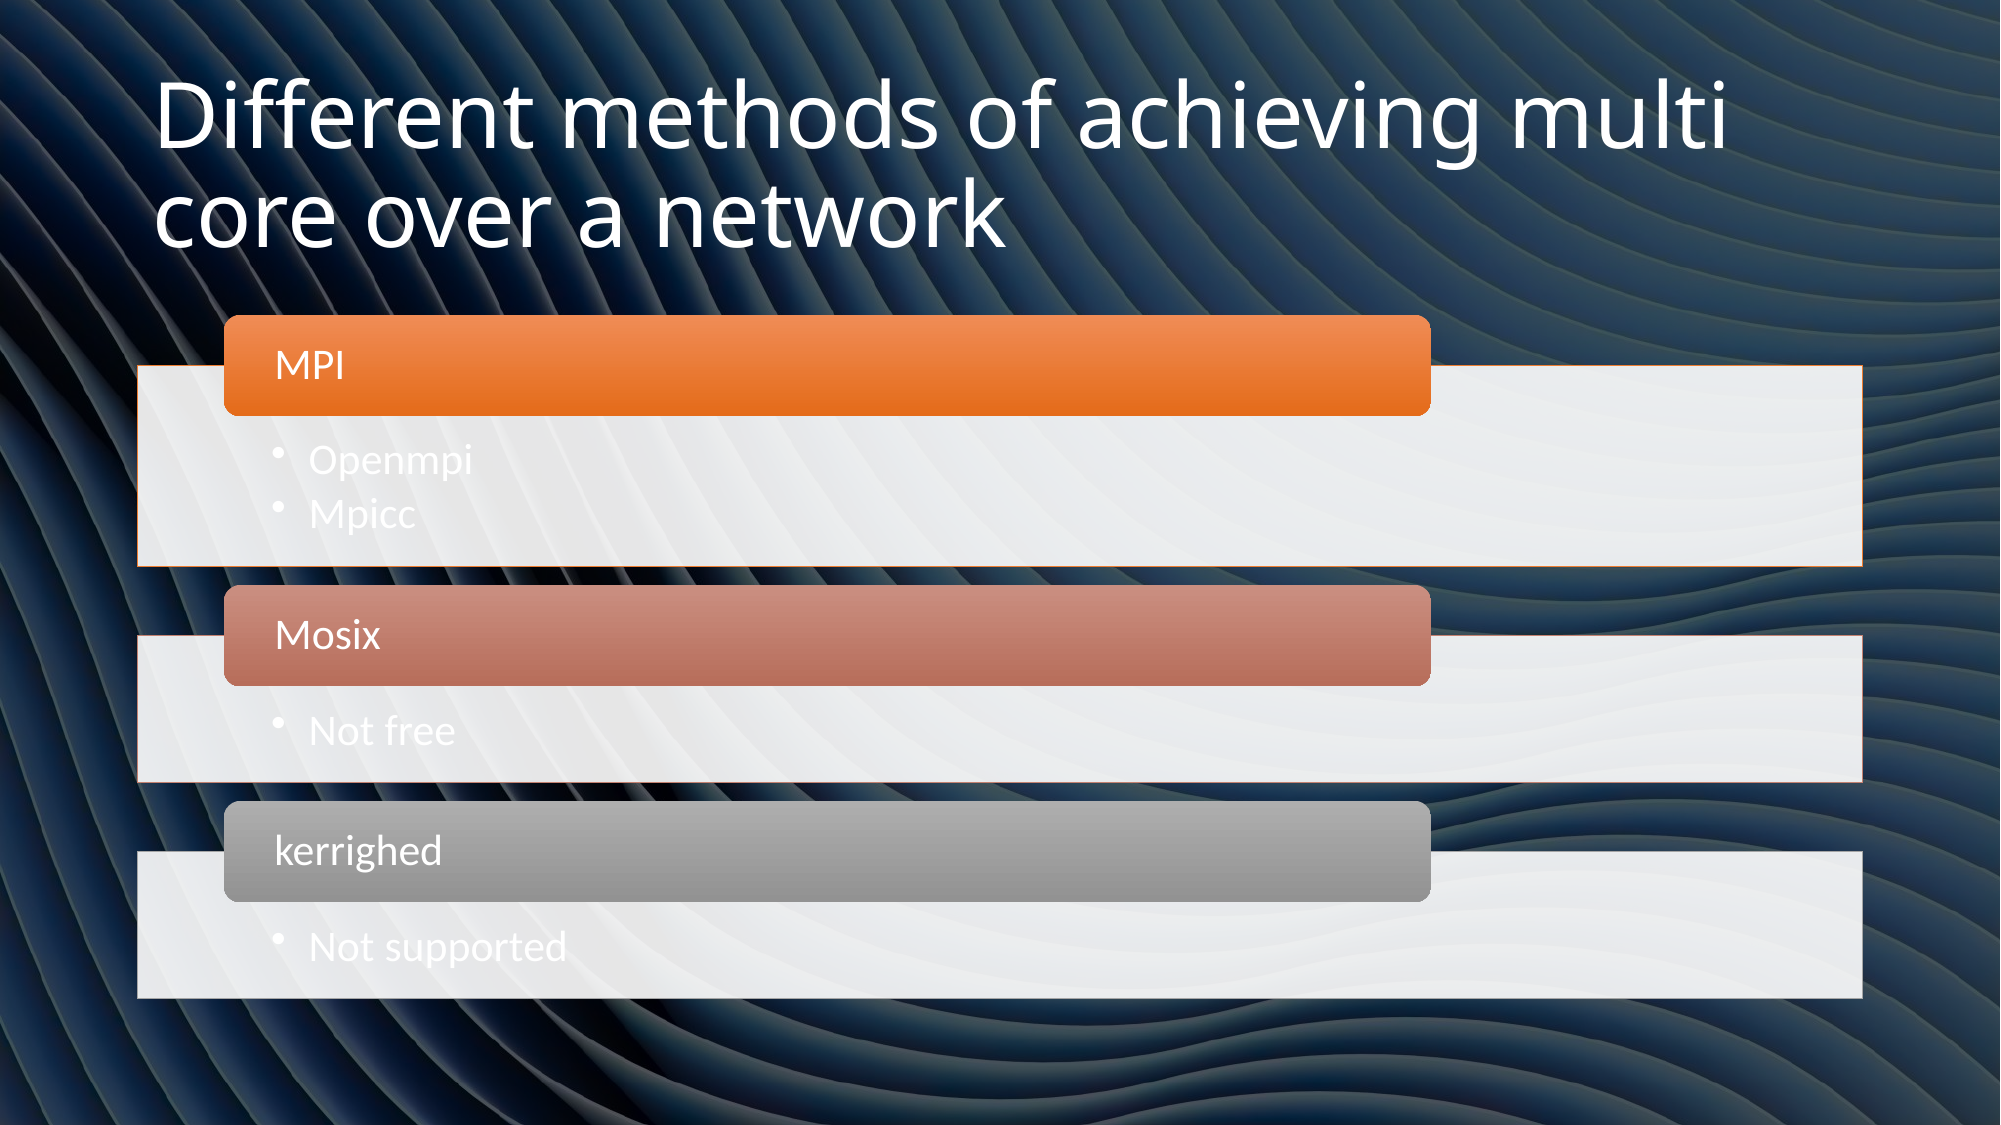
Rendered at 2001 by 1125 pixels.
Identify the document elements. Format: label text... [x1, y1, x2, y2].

picture [0, 0, 2000, 1125]
text_box Openmpi Mpicc [137, 365, 1863, 567]
text_box Not free [137, 635, 1863, 783]
title Different methods of achieving multi core over a network [137, 59, 1863, 278]
text_box kerrighed [223, 800, 1432, 903]
text_box MPI [223, 314, 1432, 417]
text_box Not supported [137, 851, 1863, 999]
text_box Mosix [223, 584, 1432, 687]
